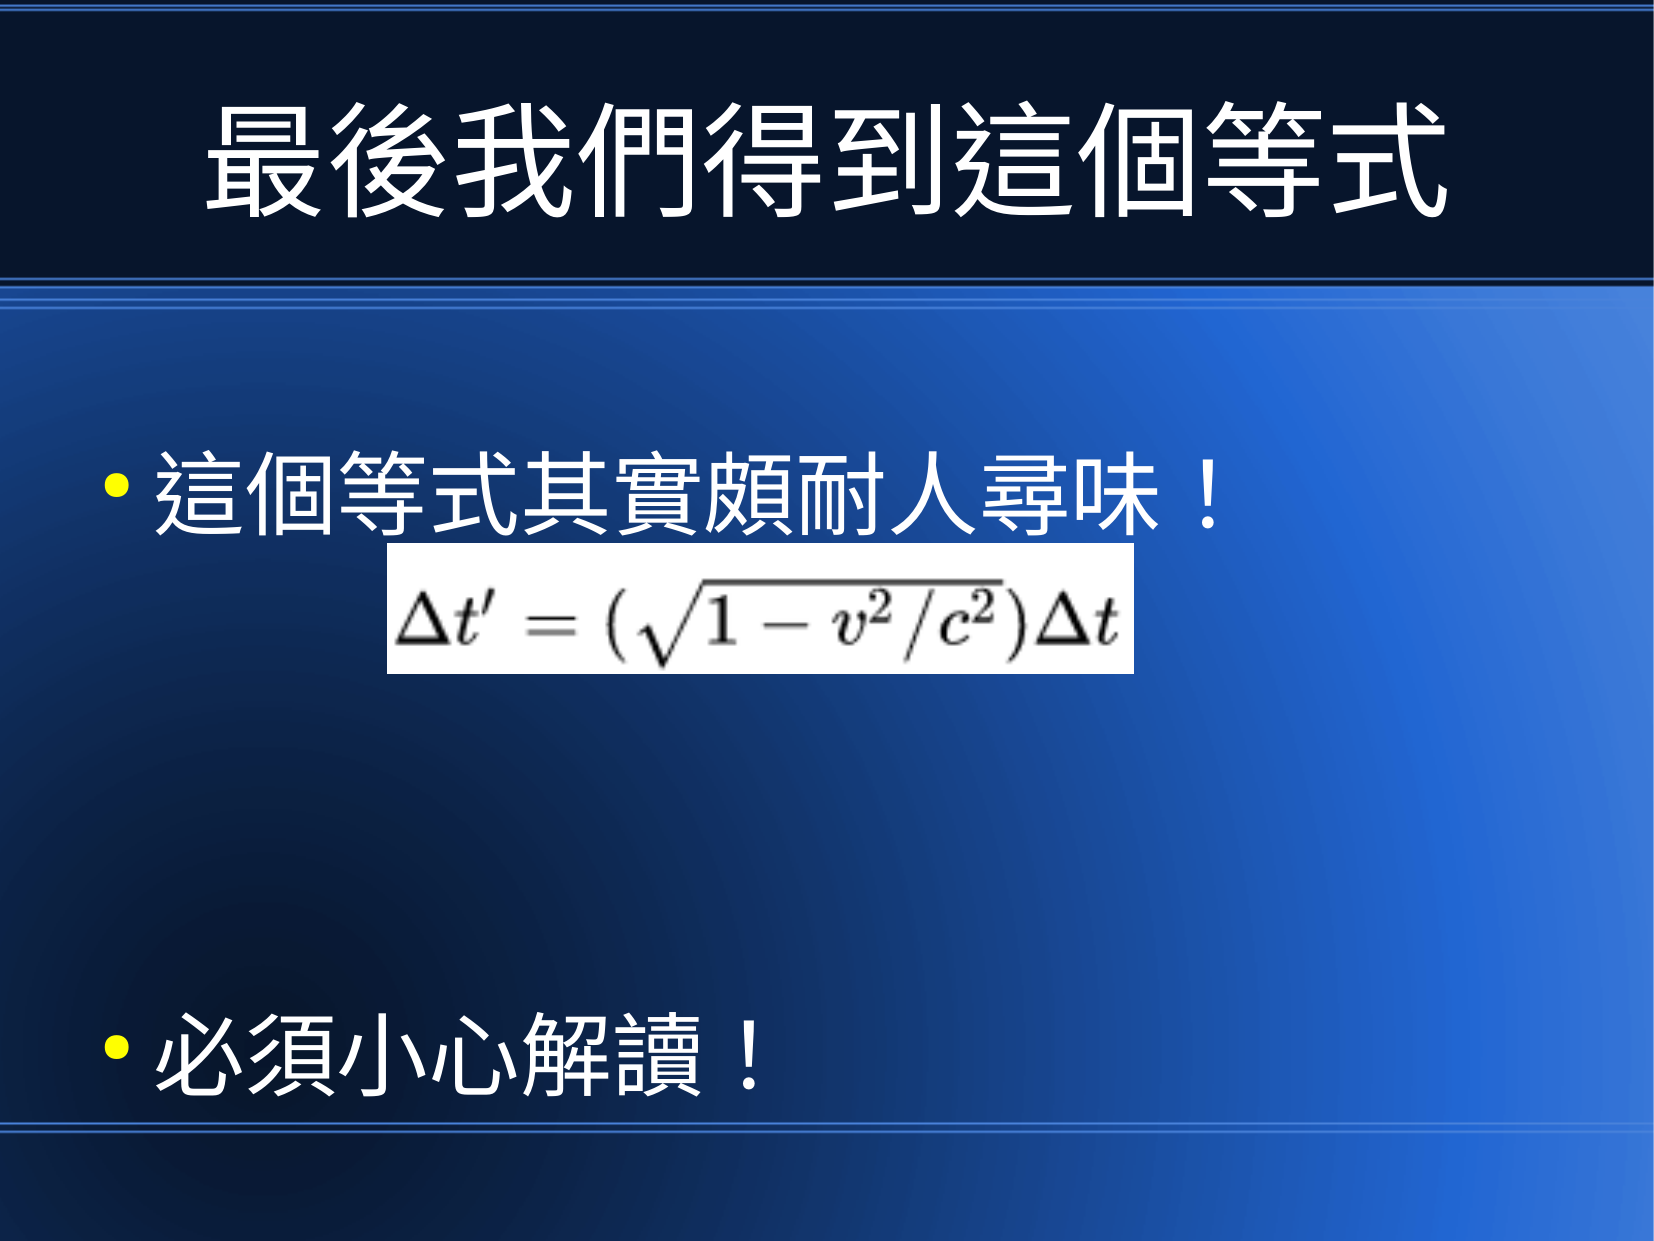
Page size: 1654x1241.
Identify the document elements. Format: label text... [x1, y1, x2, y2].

list 這個等式其實頗耐人尋味！ 必須小心解讀！ [82, 355, 1571, 1241]
picture [0, 0, 1654, 1241]
picture [387, 543, 1134, 674]
title 最後我們得到這個等式 [82, 49, 1571, 257]
